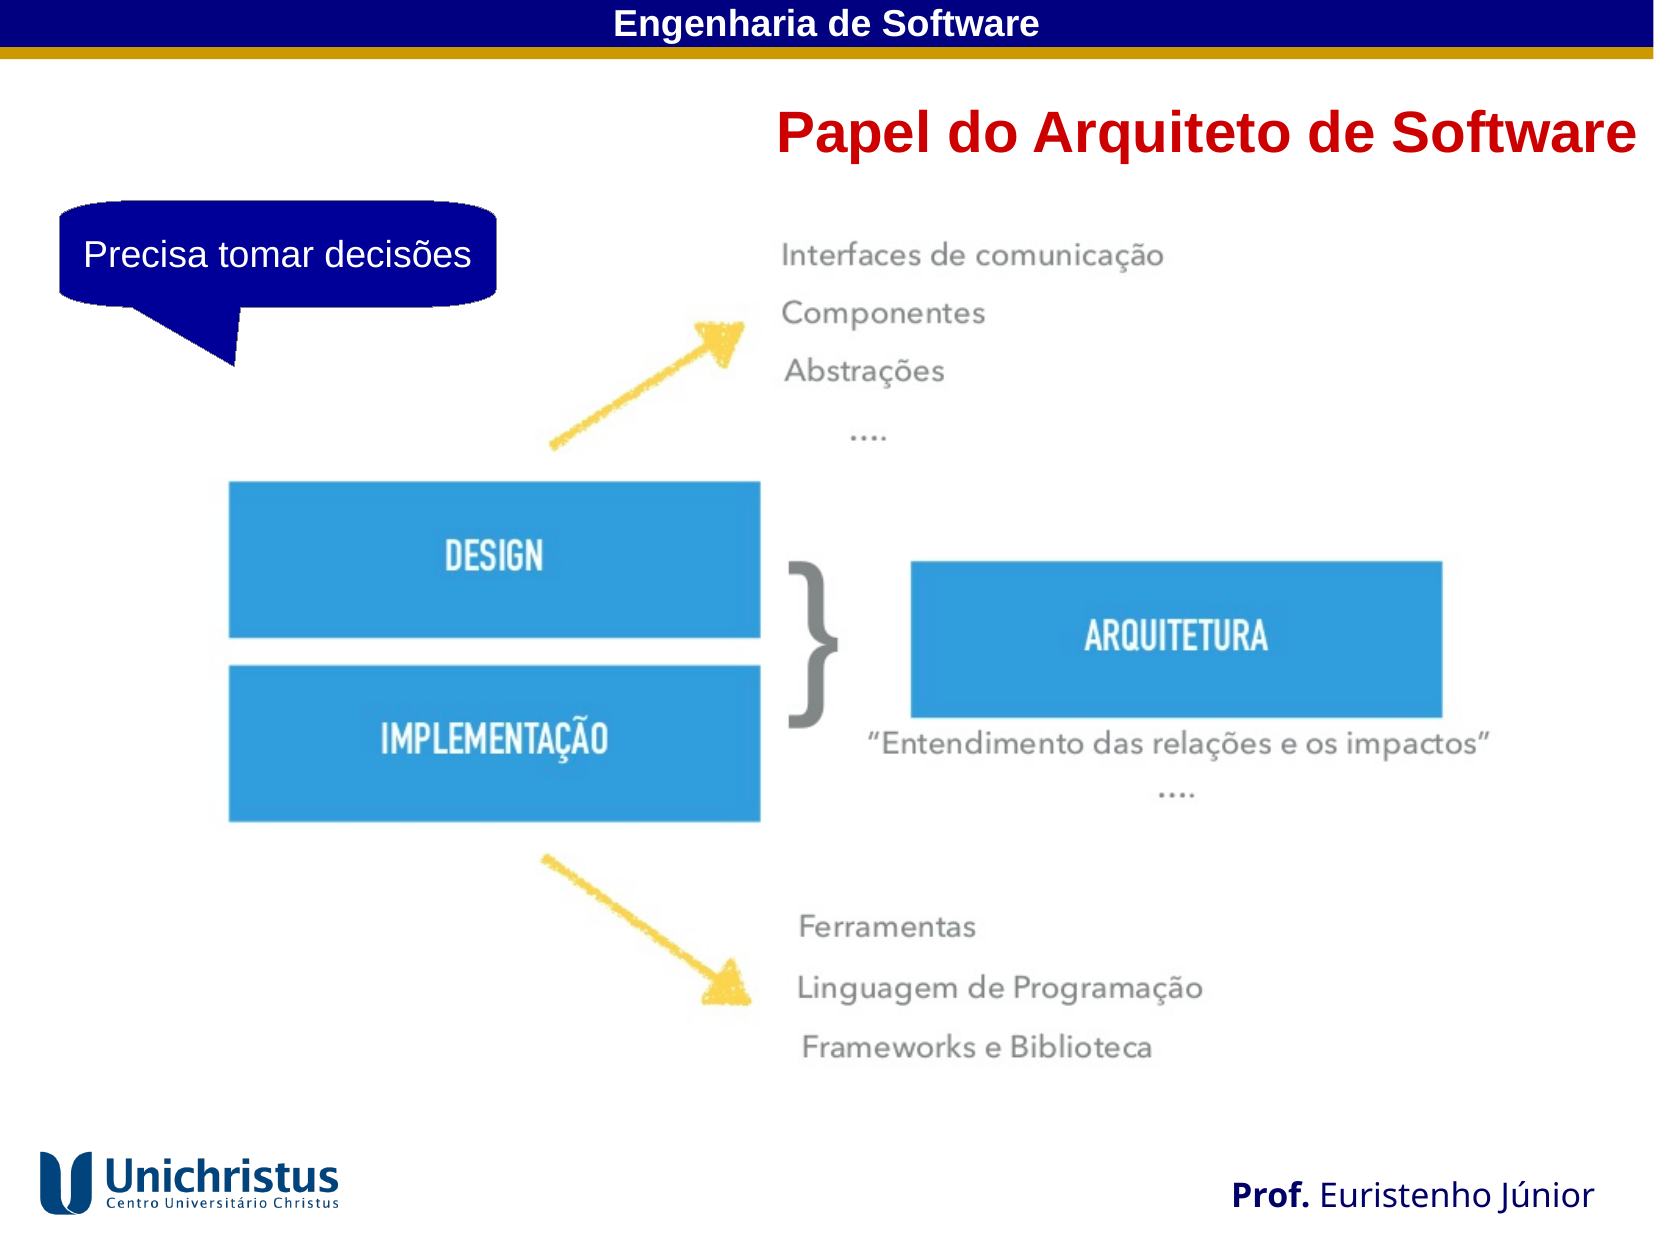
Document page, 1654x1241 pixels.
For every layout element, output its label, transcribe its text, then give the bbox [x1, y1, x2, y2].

text_box Papel do Arquiteto de Software [761, 92, 1654, 173]
text_box [0, 47, 1654, 60]
text_box Precisa tomar decisões [59, 200, 497, 367]
text_box Prof. Euristenho Júnior [1216, 1163, 1654, 1224]
picture [35, 1148, 343, 1217]
text_box Engenharia de Software [0, 0, 1654, 47]
picture [182, 220, 1501, 1078]
